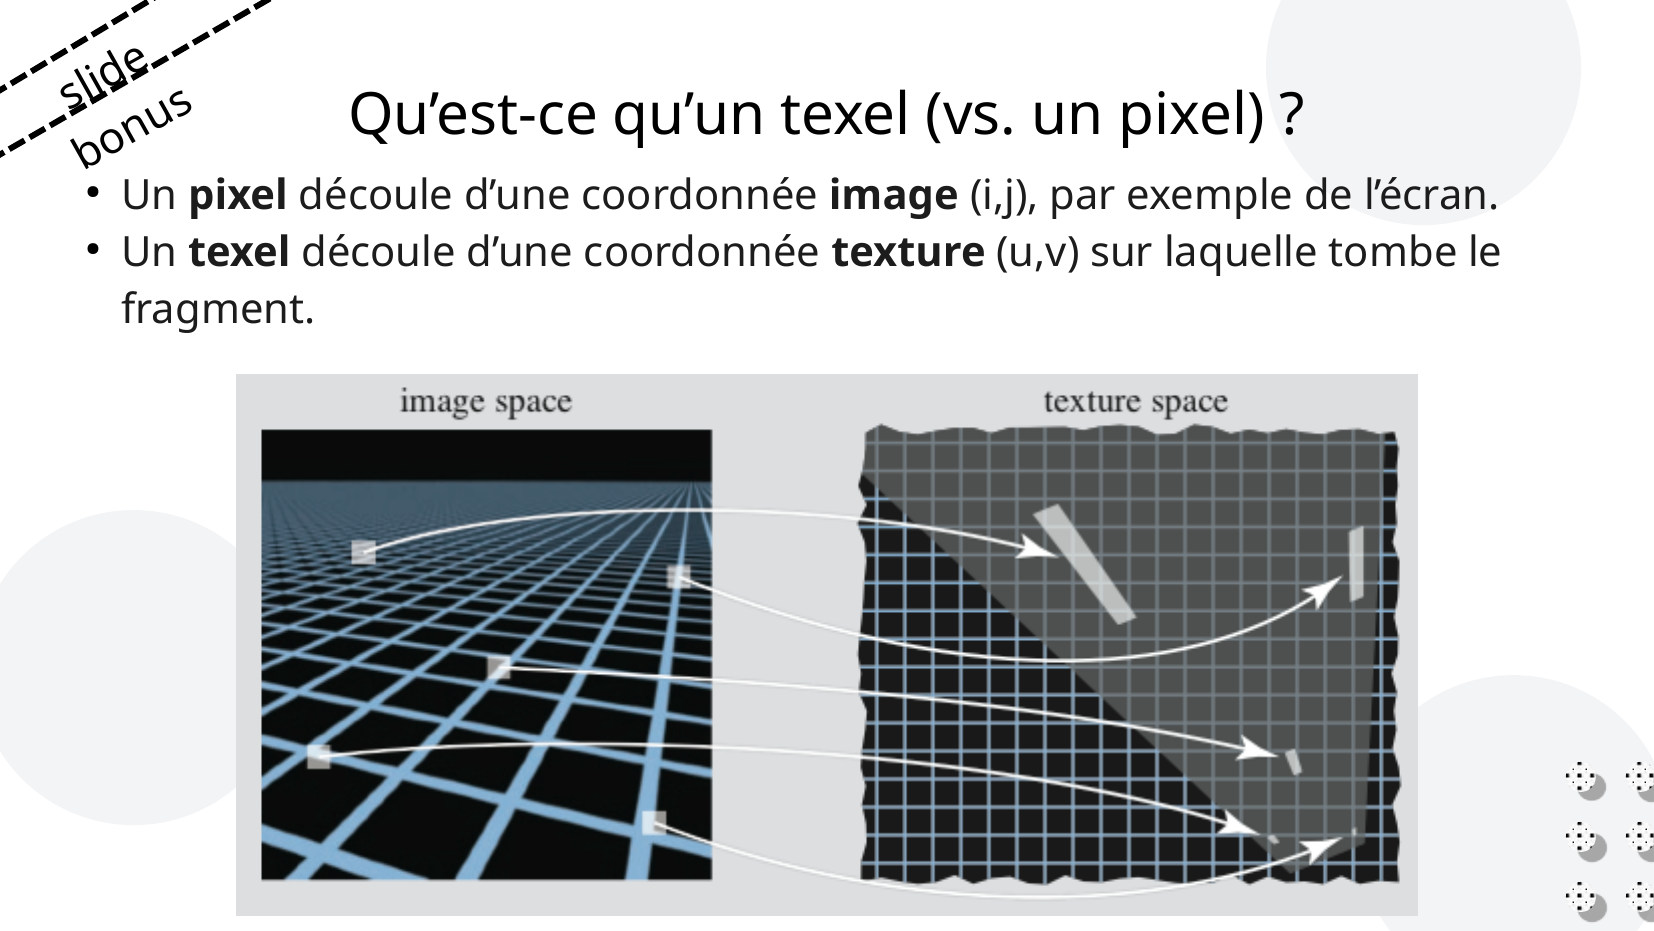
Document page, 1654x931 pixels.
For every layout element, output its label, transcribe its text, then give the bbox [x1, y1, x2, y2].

picture [1625, 881, 1654, 912]
picture [1565, 821, 1596, 852]
picture [1625, 761, 1654, 792]
picture [0, 5, 134, 86]
picture [1625, 821, 1654, 852]
picture [1565, 761, 1596, 792]
picture [1565, 881, 1596, 912]
picture [0, 73, 148, 187]
picture [82, 145, 97, 157]
text_box slide bonus [0, 0, 225, 153]
text_box Qu’est-ce qu’un texel (vs. un pixel) ? [282, 64, 1372, 157]
text_box Un pixel découle d’une coordonnée image (i,j), par exemple de l’écran. Un texel découle d’une coordonnée texture (u,v) sur laquelle tombe le fragment. [70, 157, 1607, 485]
picture [236, 374, 1418, 916]
